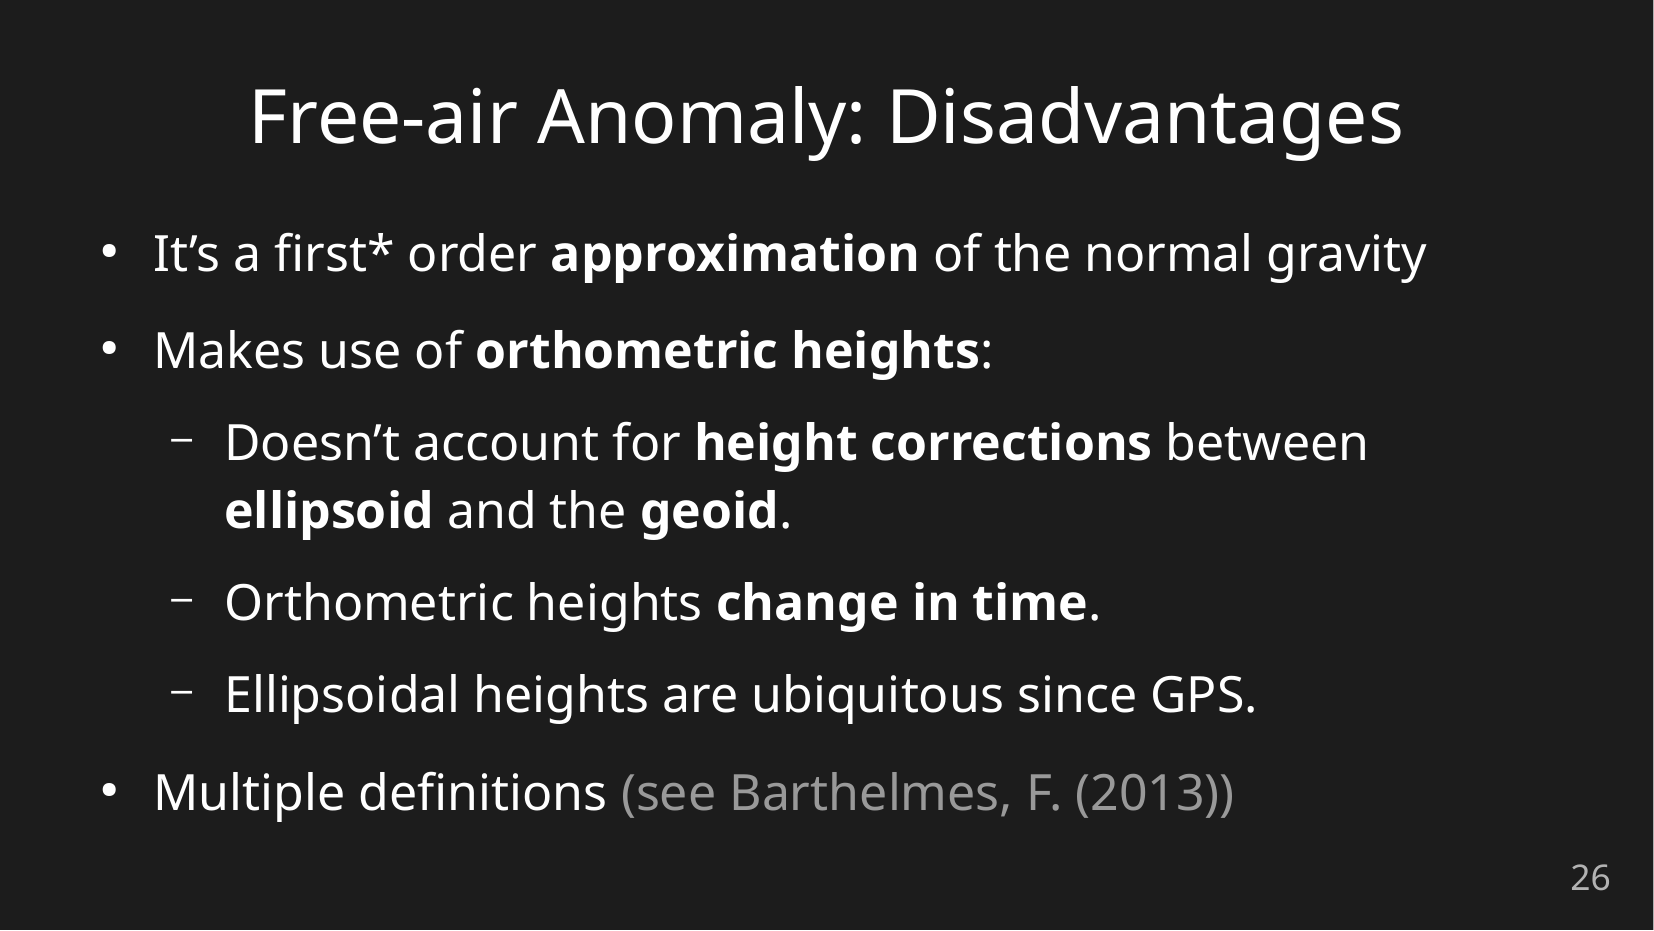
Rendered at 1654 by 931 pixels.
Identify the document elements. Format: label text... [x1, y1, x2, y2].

text_box <number> [1409, 845, 1626, 916]
title Free-air Anomaly: Disadvantages [82, 37, 1571, 193]
list It’s a first* order approximation of the normal gravity Makes use of orthometric heights: Doesn’t account for height corrections between ellipsoid and the geoid. Orthometric heights change in time. Ellipsoidal heights are ubiquitous since GPS. Multiple definitions (see Barthelmes, F. (2013)) [82, 217, 1571, 827]
